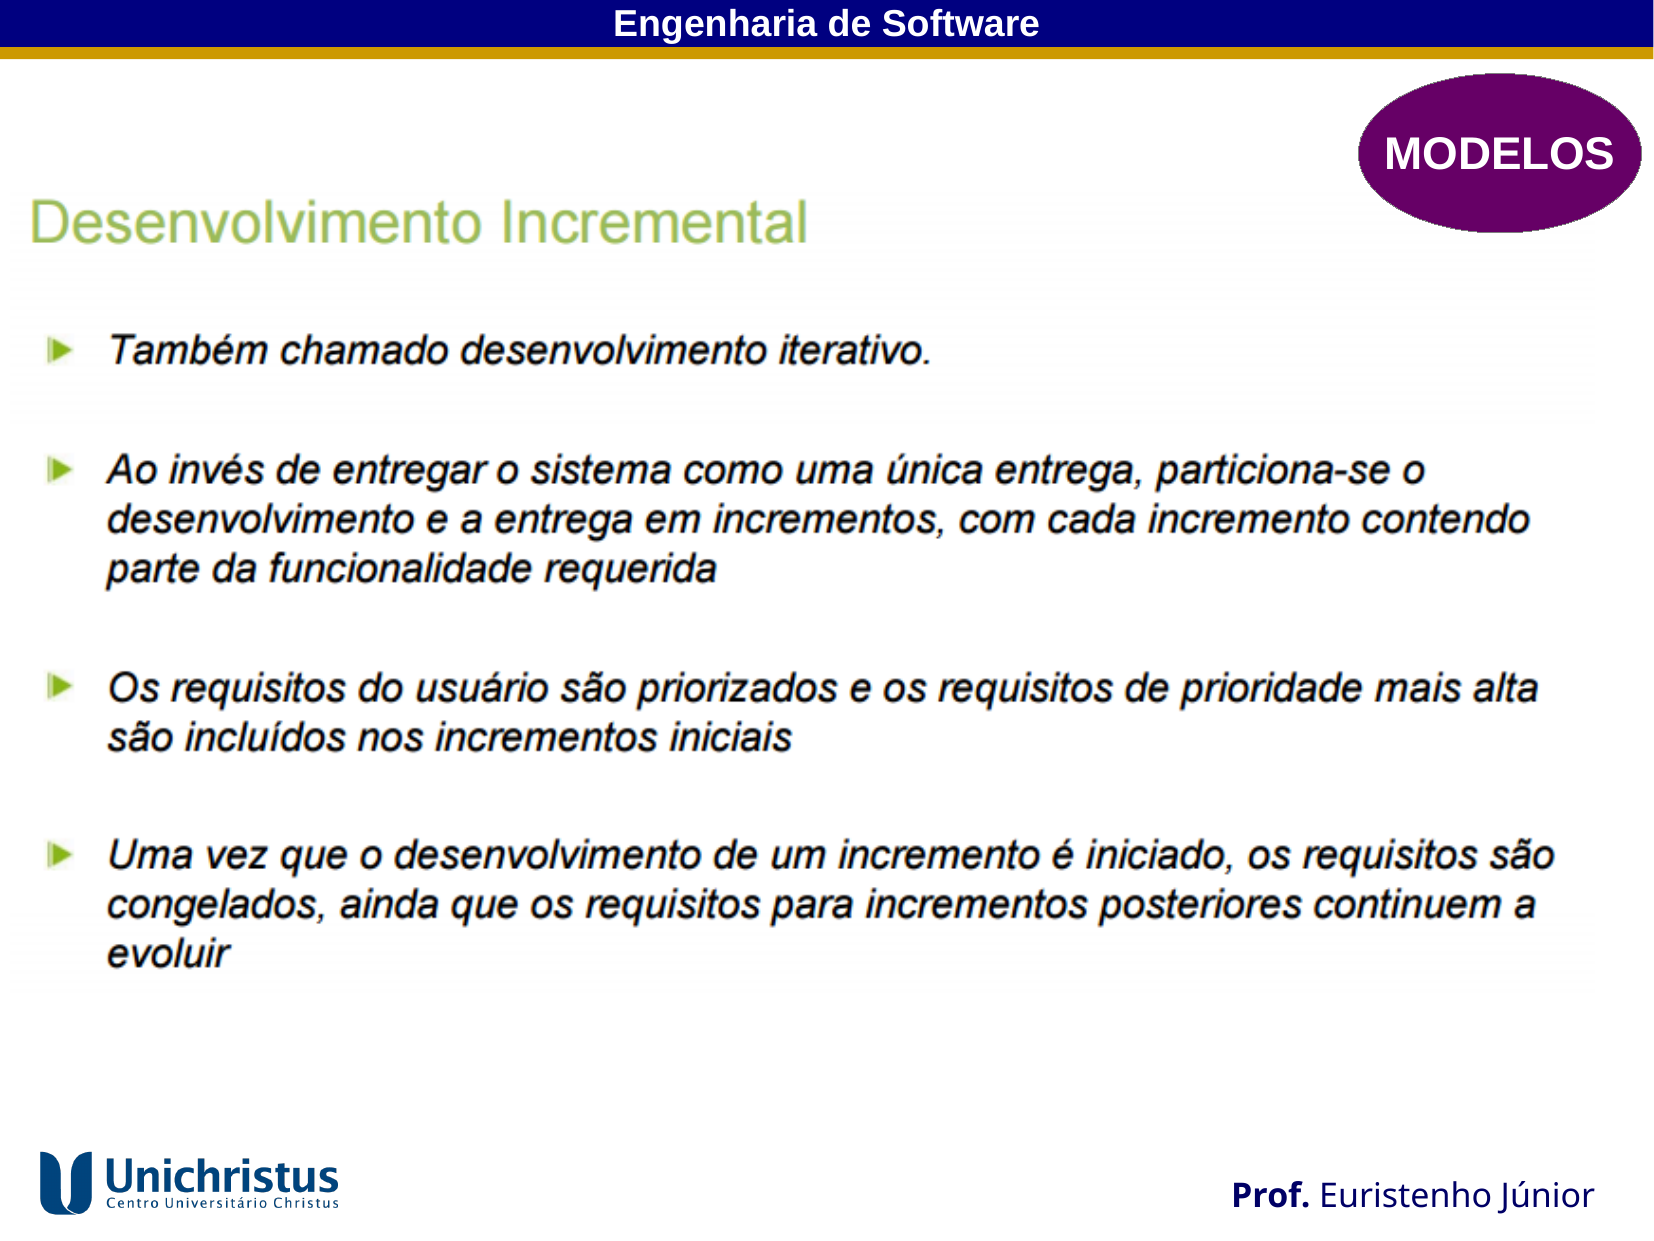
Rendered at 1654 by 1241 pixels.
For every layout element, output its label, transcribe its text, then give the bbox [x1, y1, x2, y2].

picture [10, 188, 1595, 998]
text_box [0, 47, 1654, 60]
text_box Prof. Euristenho Júnior [1216, 1163, 1654, 1224]
picture [35, 1148, 343, 1217]
text_box Engenharia de Software [0, 0, 1654, 47]
text_box MODELOS [1358, 73, 1642, 233]
